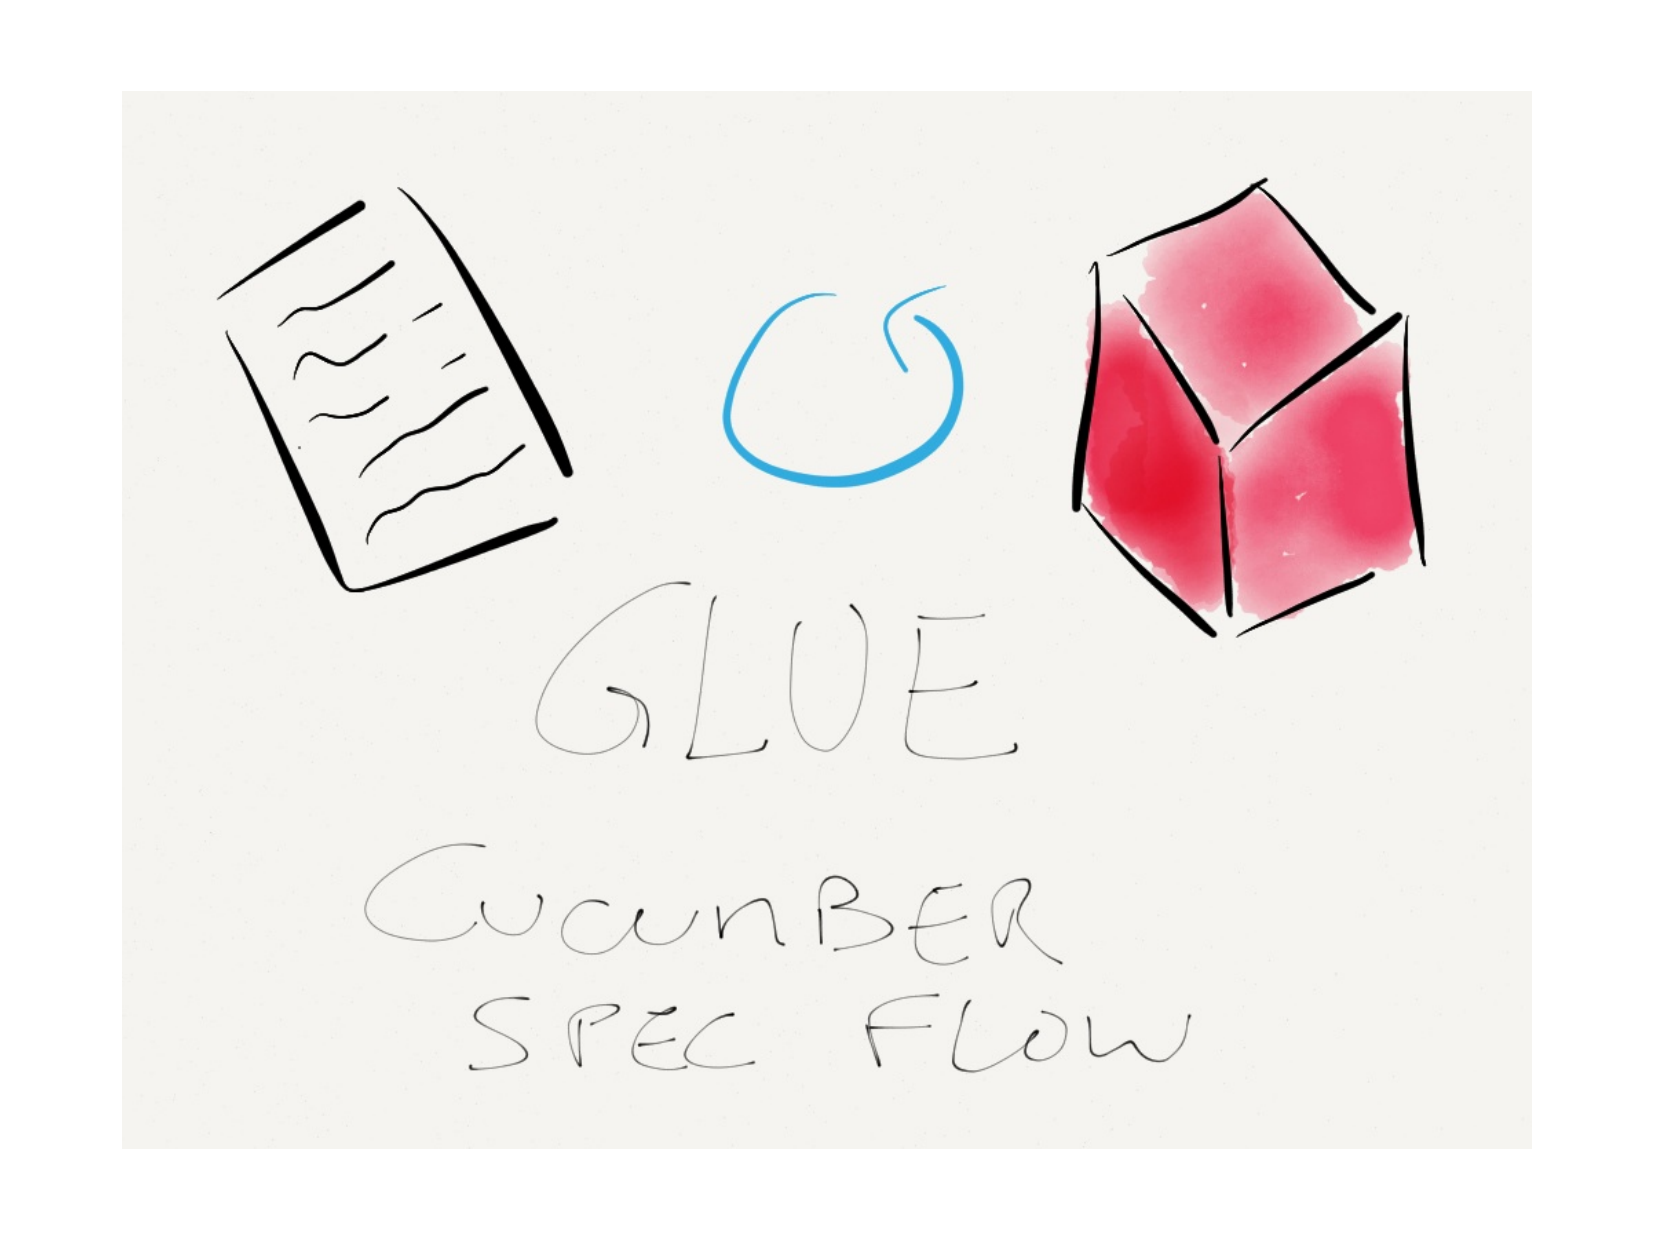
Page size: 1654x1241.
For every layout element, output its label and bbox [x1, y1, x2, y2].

picture [122, 91, 1532, 1149]
